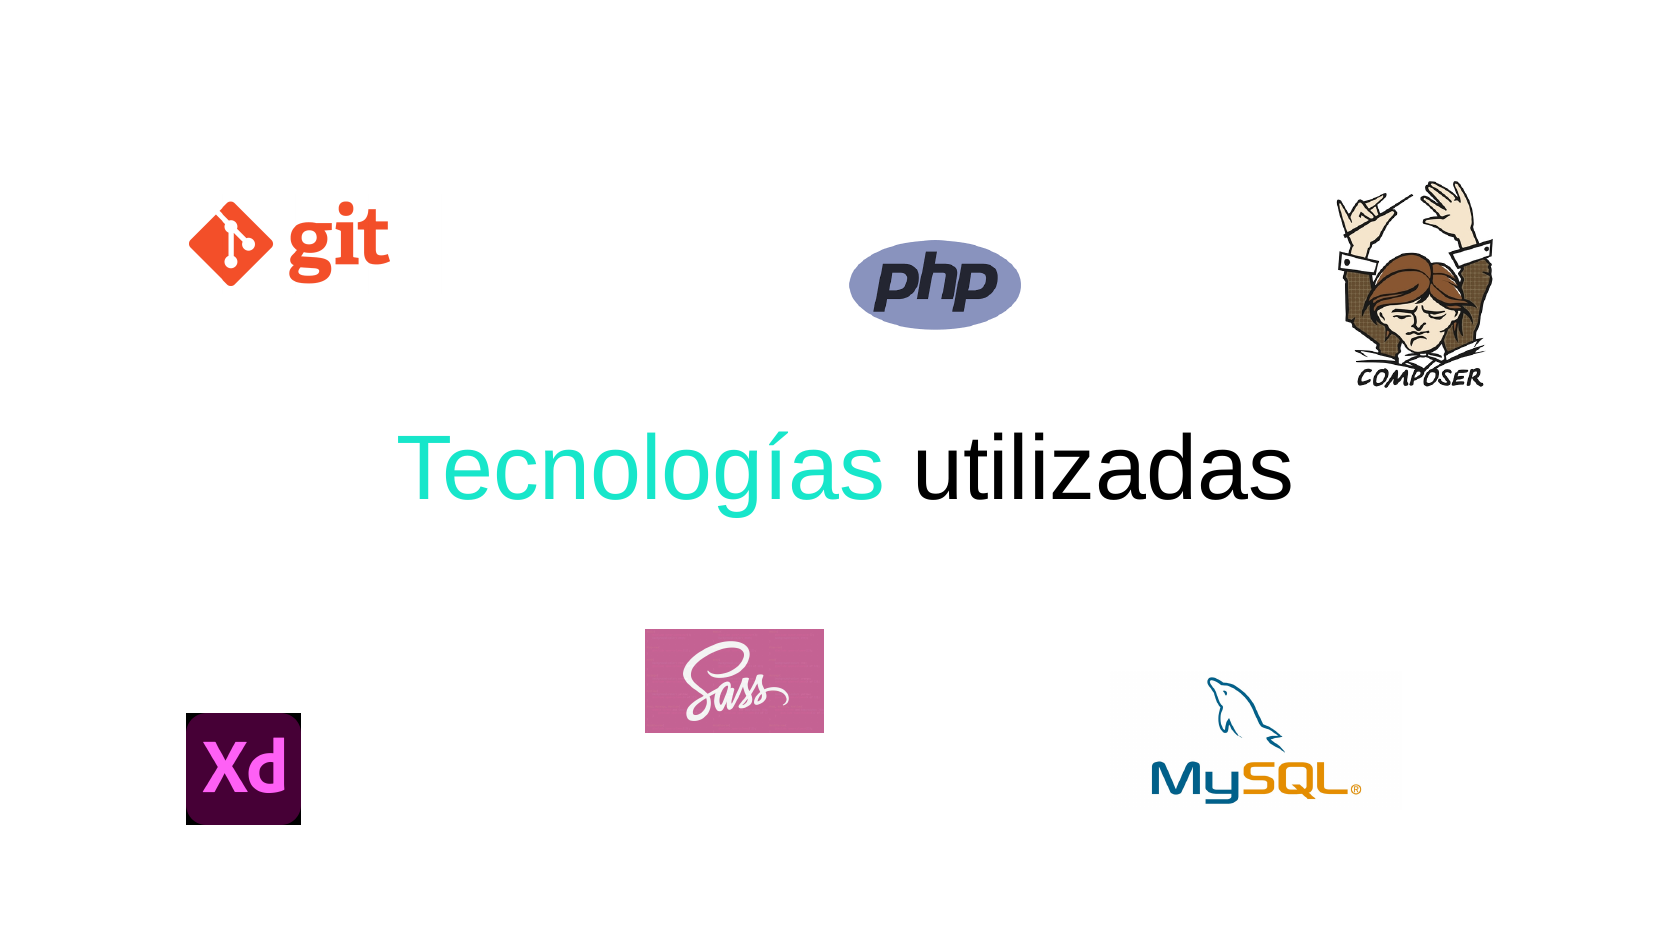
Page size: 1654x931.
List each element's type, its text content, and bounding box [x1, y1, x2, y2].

picture [849, 240, 1021, 331]
picture [645, 629, 824, 733]
picture [1110, 671, 1402, 811]
title Tecnologías utilizadas [101, 390, 1591, 546]
picture [150, 194, 442, 294]
picture [186, 713, 301, 826]
picture [1225, 164, 1606, 406]
